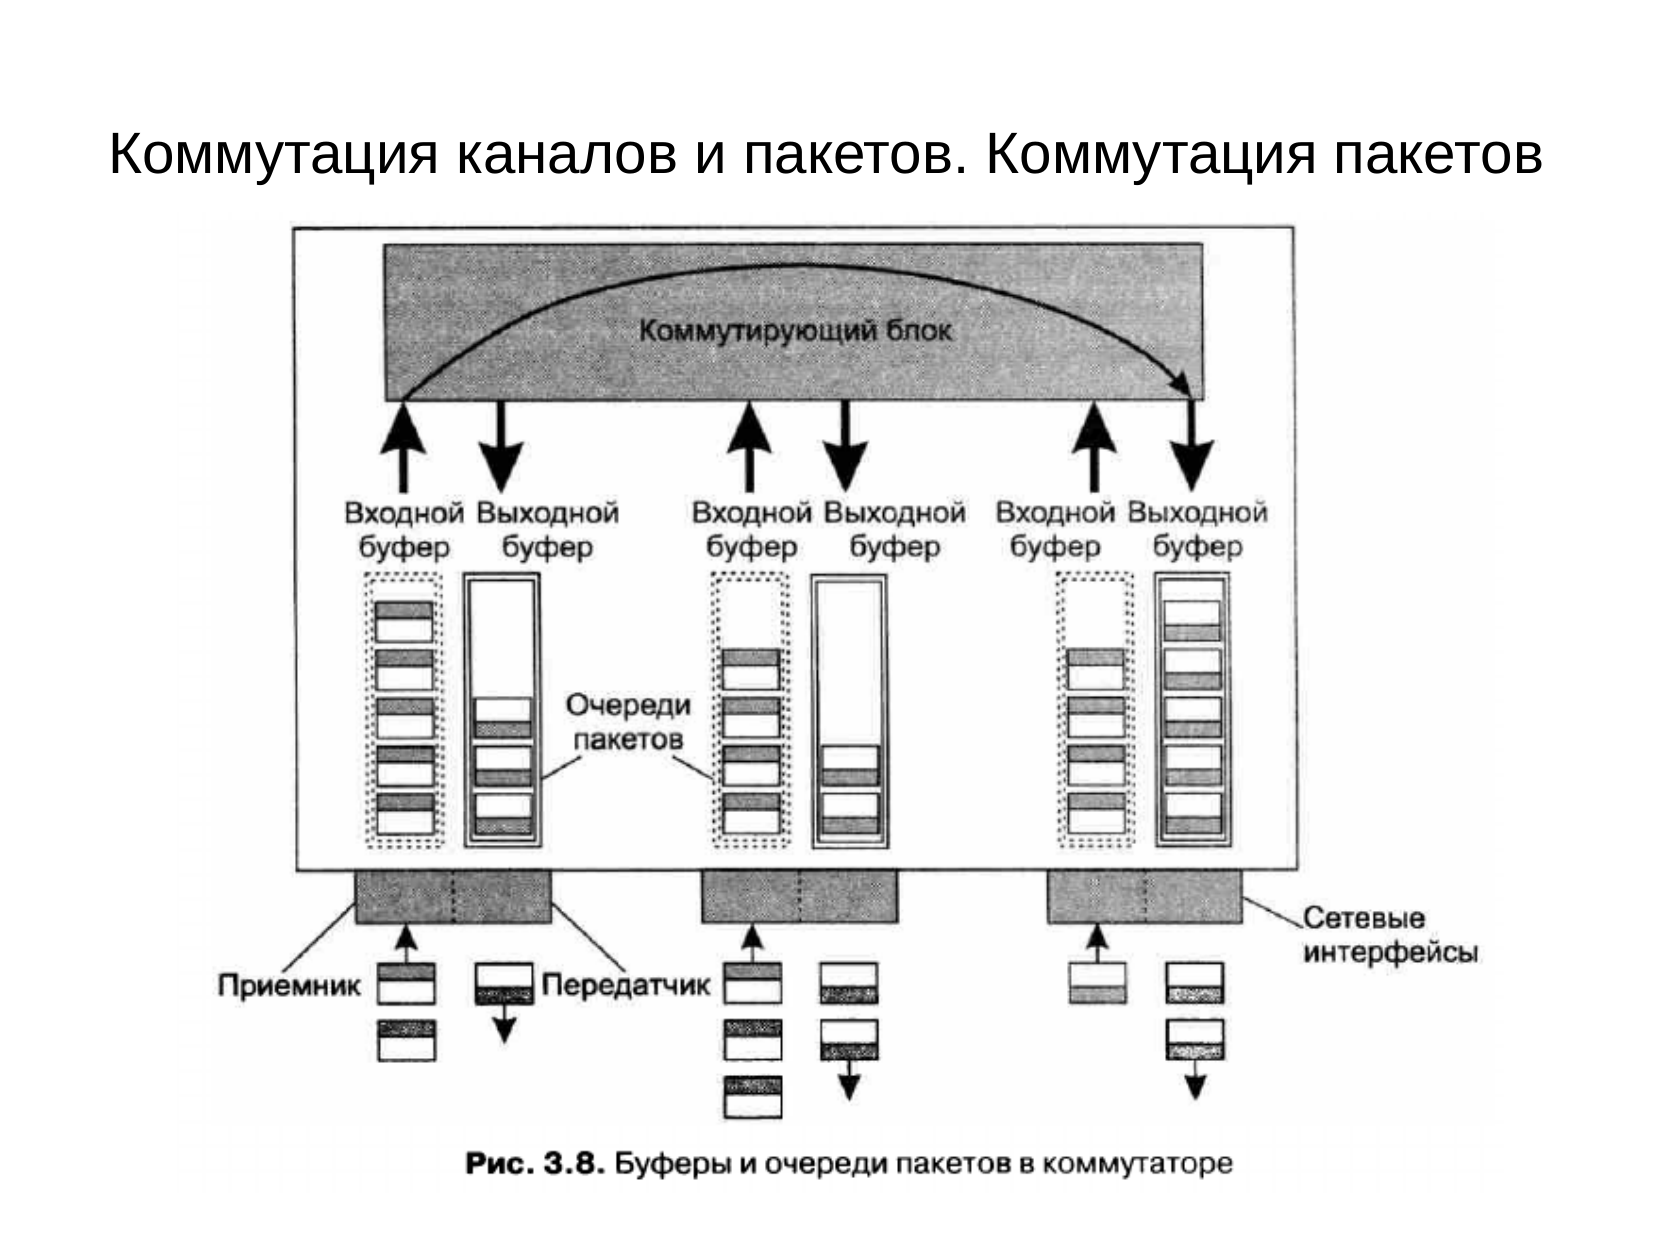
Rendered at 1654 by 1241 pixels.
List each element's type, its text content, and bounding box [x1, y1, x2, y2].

picture [177, 212, 1504, 1193]
title Коммутация каналов и пакетов. Коммутация пакетов [82, 49, 1571, 257]
